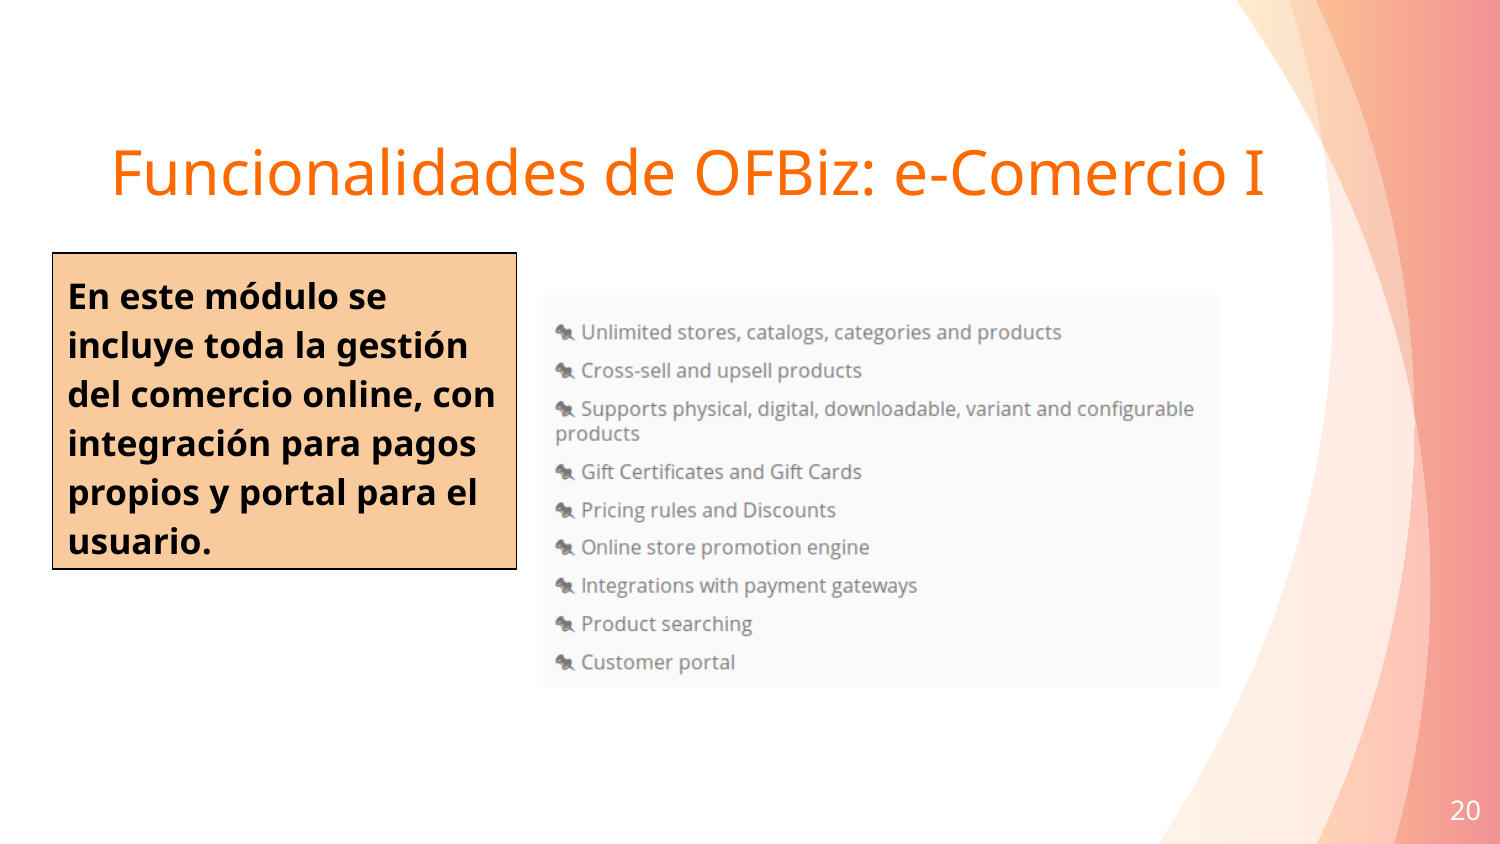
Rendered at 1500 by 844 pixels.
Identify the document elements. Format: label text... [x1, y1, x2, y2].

picture [543, 295, 1219, 688]
slide_number 1 [1391, 779, 1482, 844]
text_box En este módulo se incluye toda la gestión del comercio online, con integración para pagos propios y portal para el usuario. [52, 252, 517, 569]
title Funcionalidades de OFBiz: e-Comercio I [110, 86, 1295, 209]
